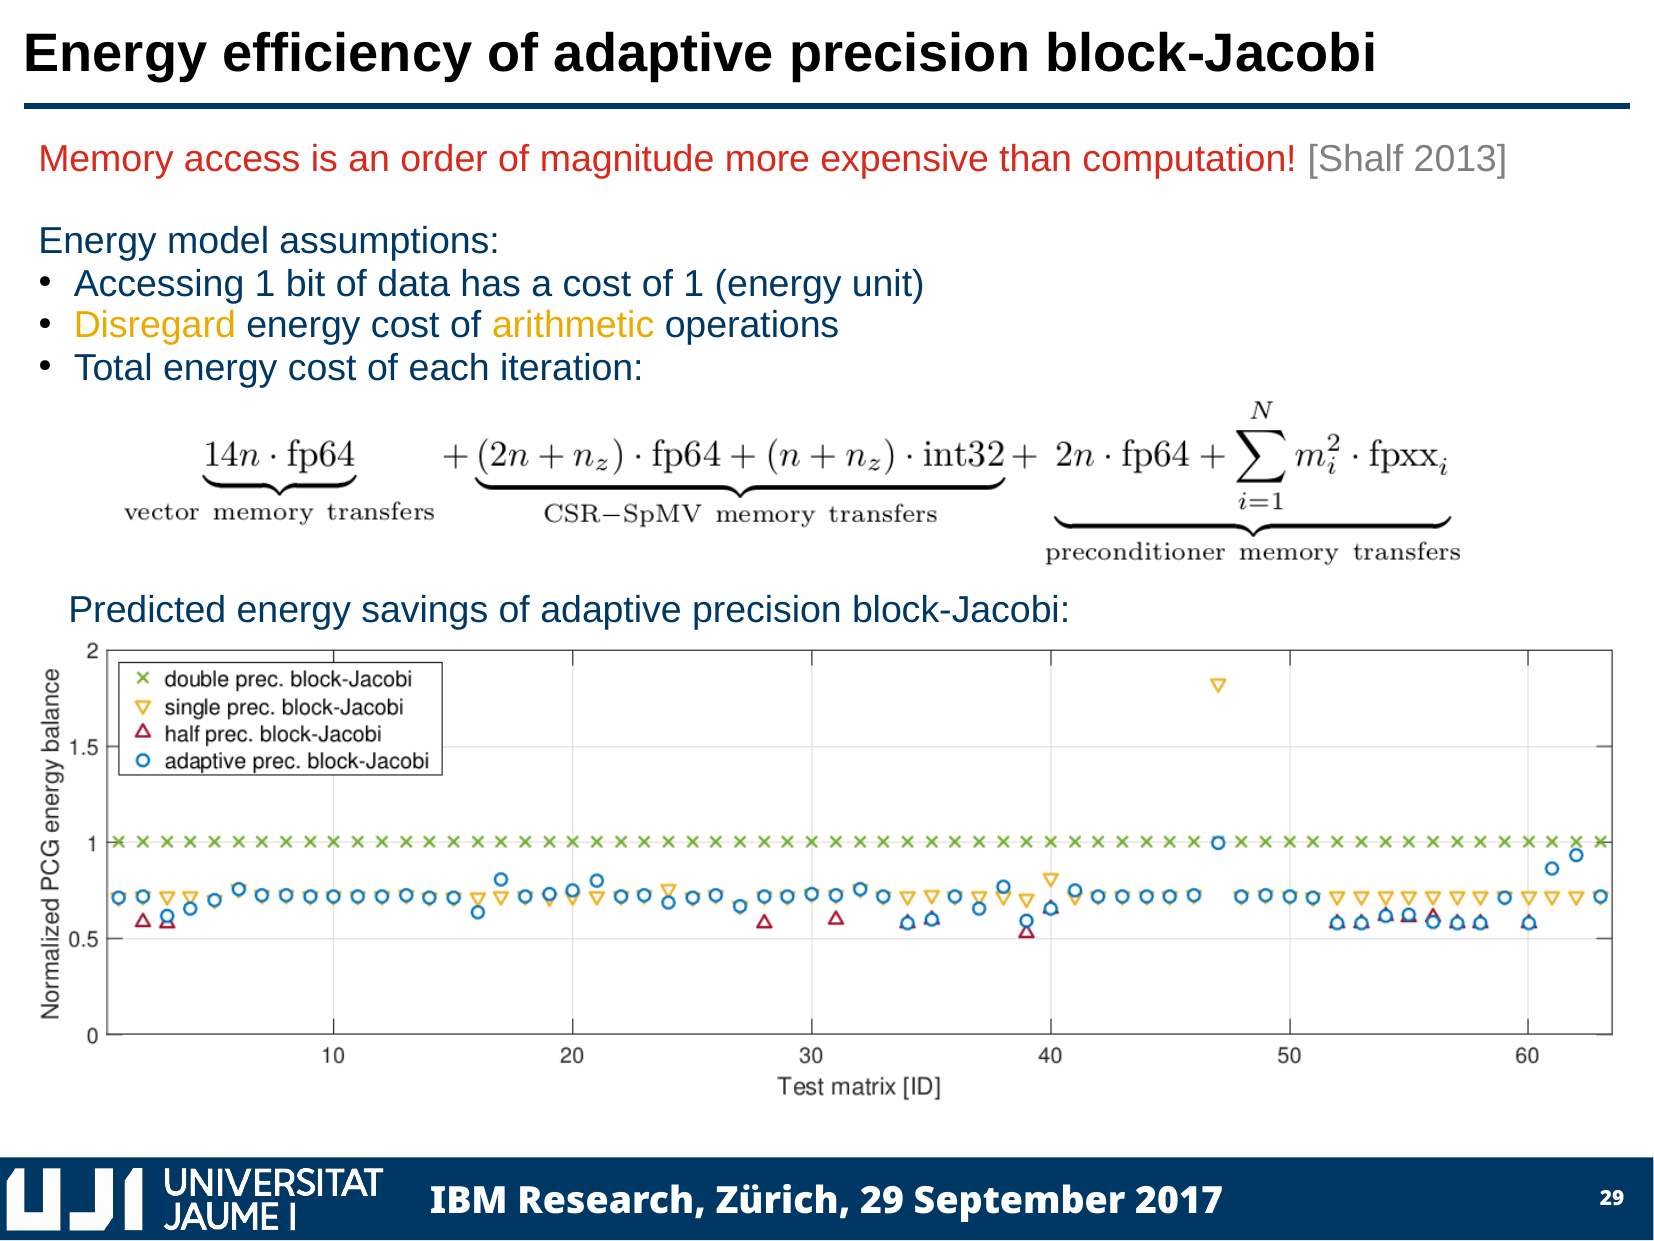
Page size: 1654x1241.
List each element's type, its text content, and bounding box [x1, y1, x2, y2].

title Energy efficiency of adaptive precision block-Jacobi [23, 0, 1630, 107]
picture [70, 389, 1477, 578]
text_box Memory access is an order of magnitude more expensive than computation! [Shalf 2013] [23, 129, 1595, 211]
picture [0, 1158, 390, 1241]
text_box Energy model assumptions: Accessing 1 bit of data has a cost of 1 (energy unit) Disregard energy cost of arithmetic operations Total energy cost of each iteration: [23, 212, 941, 396]
picture [22, 618, 1630, 1113]
text_box Predicted energy savings of adaptive precision block-Jacobi: [53, 581, 1086, 639]
